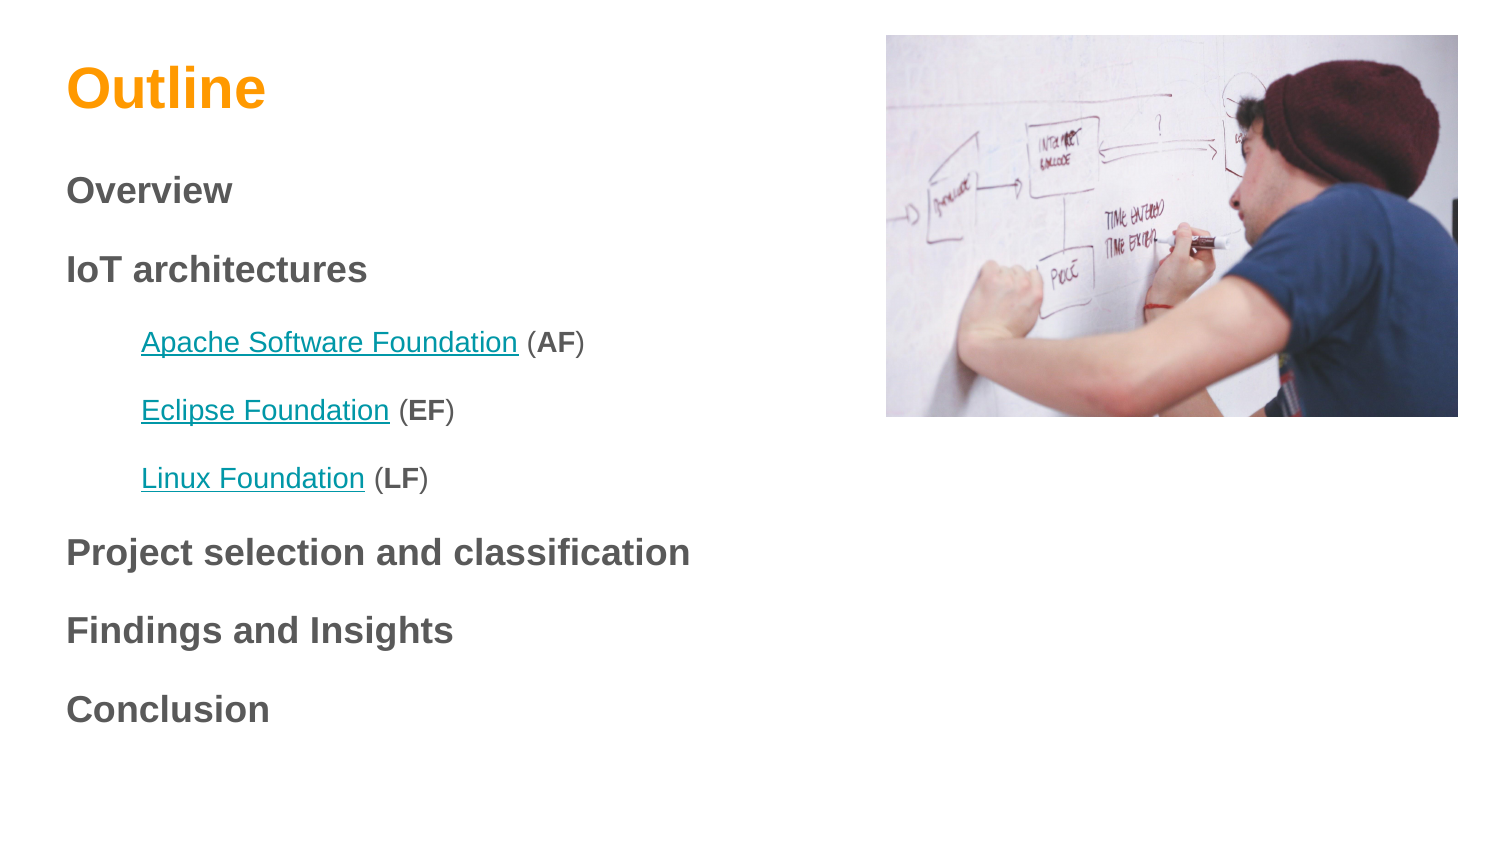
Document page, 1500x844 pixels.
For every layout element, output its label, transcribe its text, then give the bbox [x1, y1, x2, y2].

title Outline [51, 35, 886, 130]
list Overview IoT architectures Apache Software Foundation (AF) Eclipse Foundation (EF) Linux Foundation (LF) Project selection and classification Findings and Insights Conclusion [51, 151, 1449, 761]
picture [886, 35, 1458, 417]
